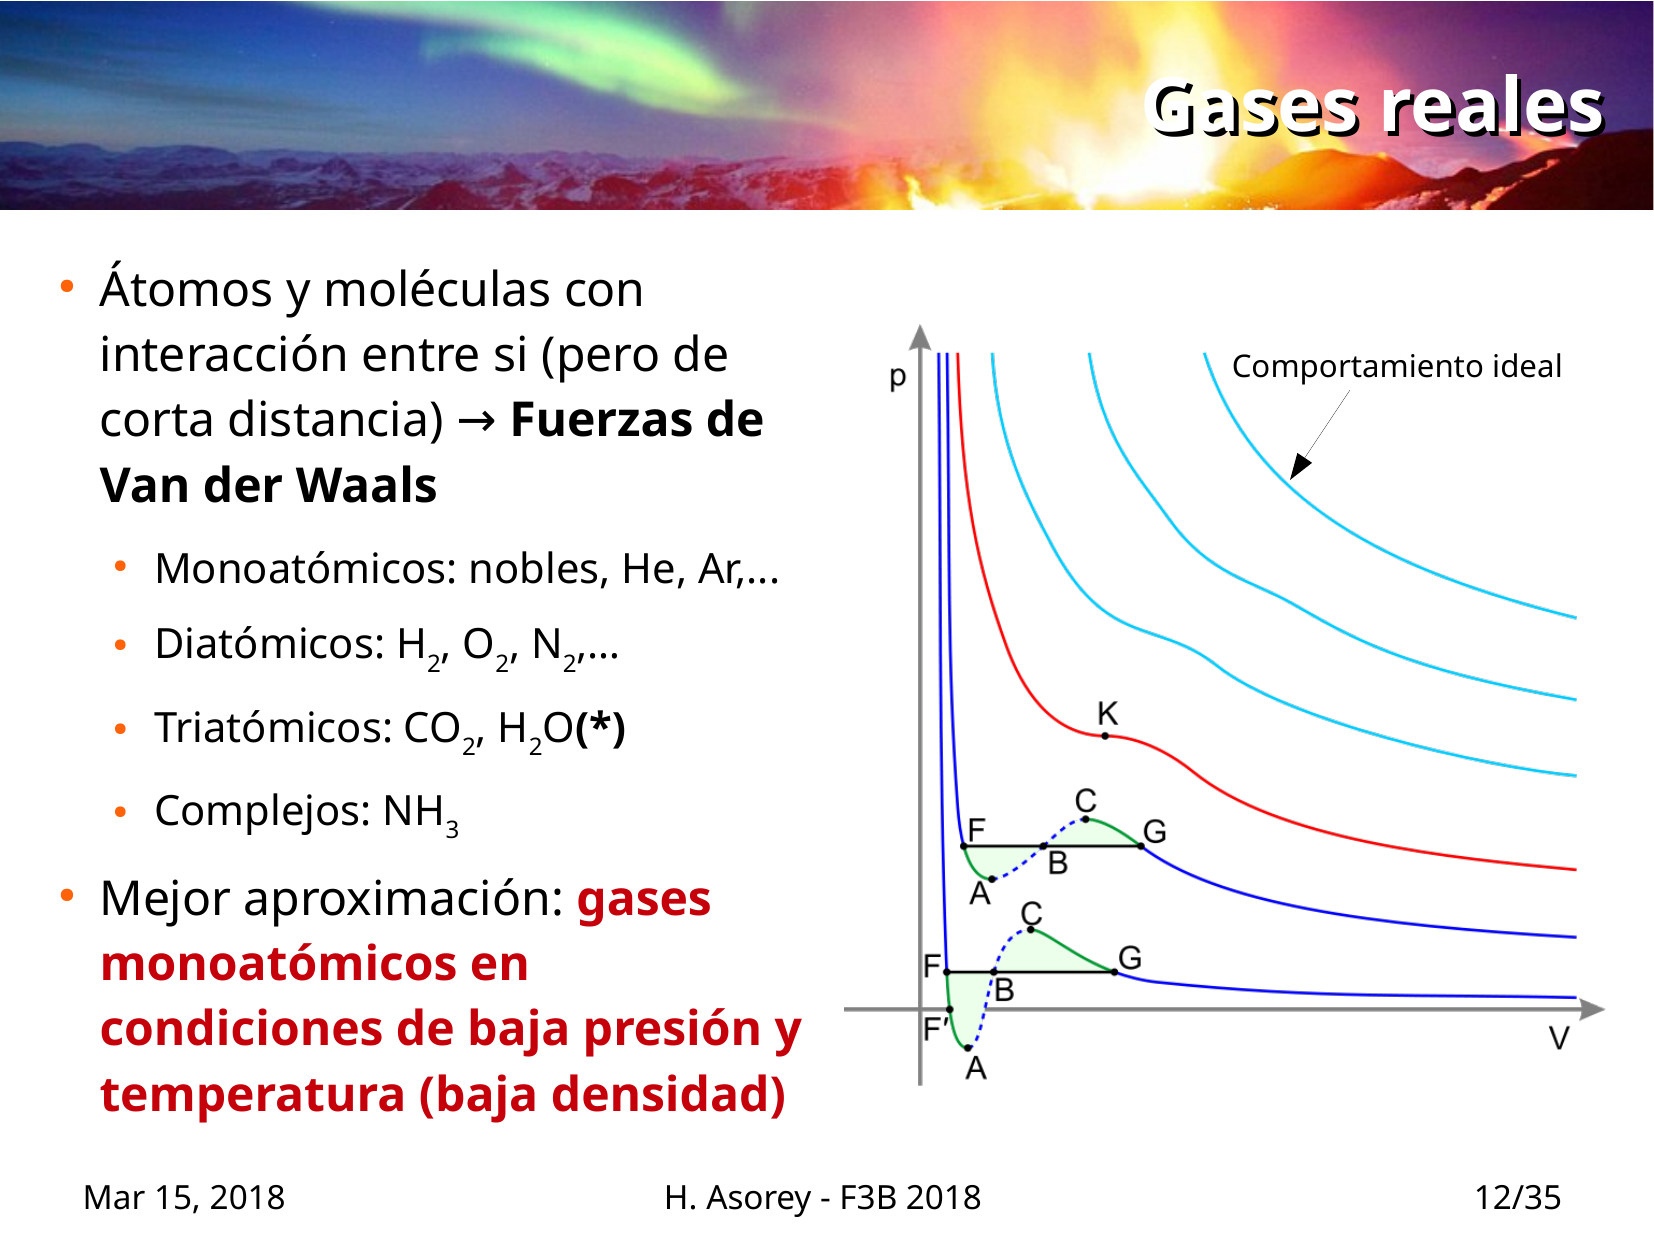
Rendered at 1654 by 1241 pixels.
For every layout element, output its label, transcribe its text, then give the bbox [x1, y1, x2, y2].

list Átomos y moléculas con interacción entre si (pero de corta distancia) → Fuerzas de Van der Waals Monoatómicos: nobles, He, Ar,... Diatómicos: H2, O2, N2,… Triatómicos: CO2, H2O(*) Complejos: NH3 Mejor aproximación: gases monoatómicos en condiciones de baja presión y temperatura (baja densidad) [45, 255, 807, 1156]
title Gases reales [45, 15, 1606, 191]
text_box Comportamiento ideal [1217, 336, 1546, 391]
picture [844, 324, 1606, 1086]
picture [0, 1, 1654, 210]
